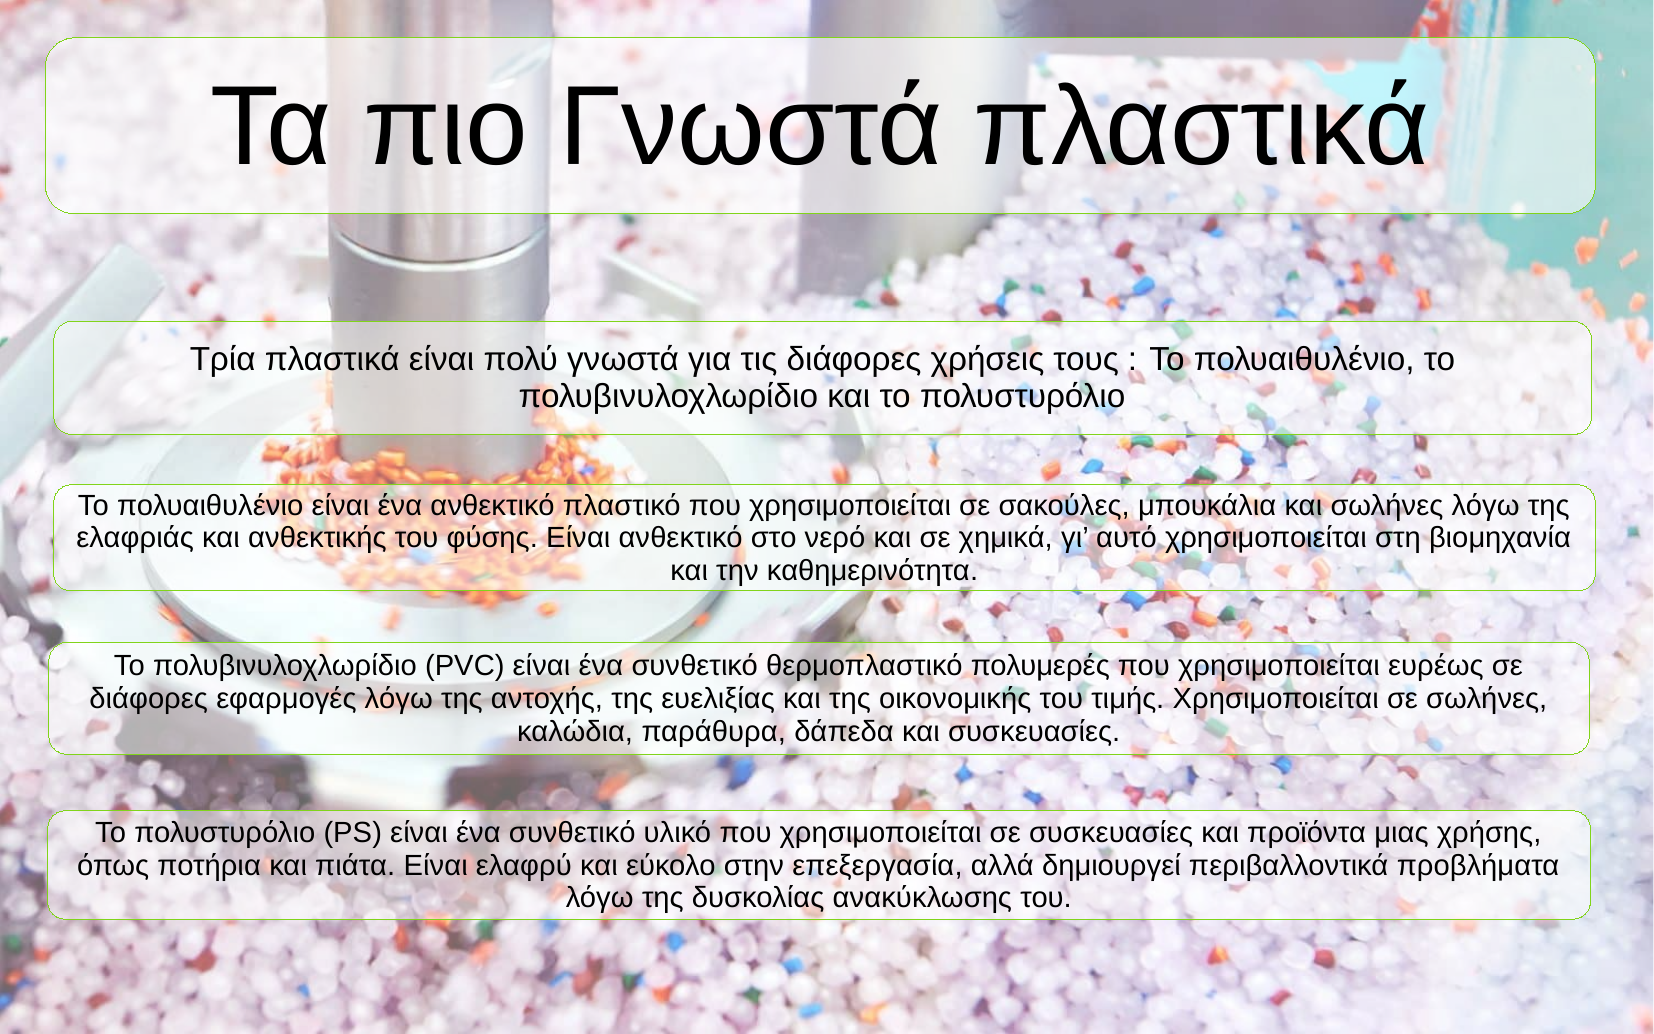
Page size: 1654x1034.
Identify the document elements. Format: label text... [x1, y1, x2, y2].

picture [0, 0, 1654, 1034]
text_box Το πολυαιθυλένιο είναι ένα ανθεκτικό πλαστικό που χρησιμοποιείται σε σακούλες, μπουκάλια και σωλήνες λόγω της ελαφριάς και ανθεκτικής του φύσης. Είναι ανθεκτικό στο νερό και σε χημικά, γι’ αυτό χρησιμοποιείται στη βιομηχανία και την καθημερινότητα. [53, 484, 1596, 591]
text_box Το πολυστυρόλιο (PS) είναι ένα συνθετικό υλικό που χρησιμοποιείται σε συσκευασίες και προϊόντα μιας χρήσης, όπως ποτήρια και πιάτα. Είναι ελαφρύ και εύκολο στην επεξεργασία, αλλά δημιουργεί περιβαλλοντικά προβλήματα λόγω της δυσκολίας ανακύκλωσης του. [47, 810, 1591, 920]
text_box Τα πιο Γνωστά πλαστικά [45, 37, 1596, 214]
text_box Τρία πλαστικά είναι πολύ γνωστά για τις διάφορες χρήσεις τους : Το πολυαιθυλένιο, το πολυβινυλοχλωρίδιο και το πολυστυρόλιο [53, 321, 1592, 435]
text_box Το πολυβινυλοχλωρίδιο (PVC) είναι ένα συνθετικό θερμοπλαστικό πολυμερές που χρησιμοποιείται ευρέως σε διάφορες εφαρμογές λόγω της αντοχής, της ευελιξίας και της οικονομικής του τιμής. Χρησιμοποιείται σε σωλήνες, καλώδια, παράθυρα, δάπεδα και συσκευασίες. [48, 642, 1590, 755]
